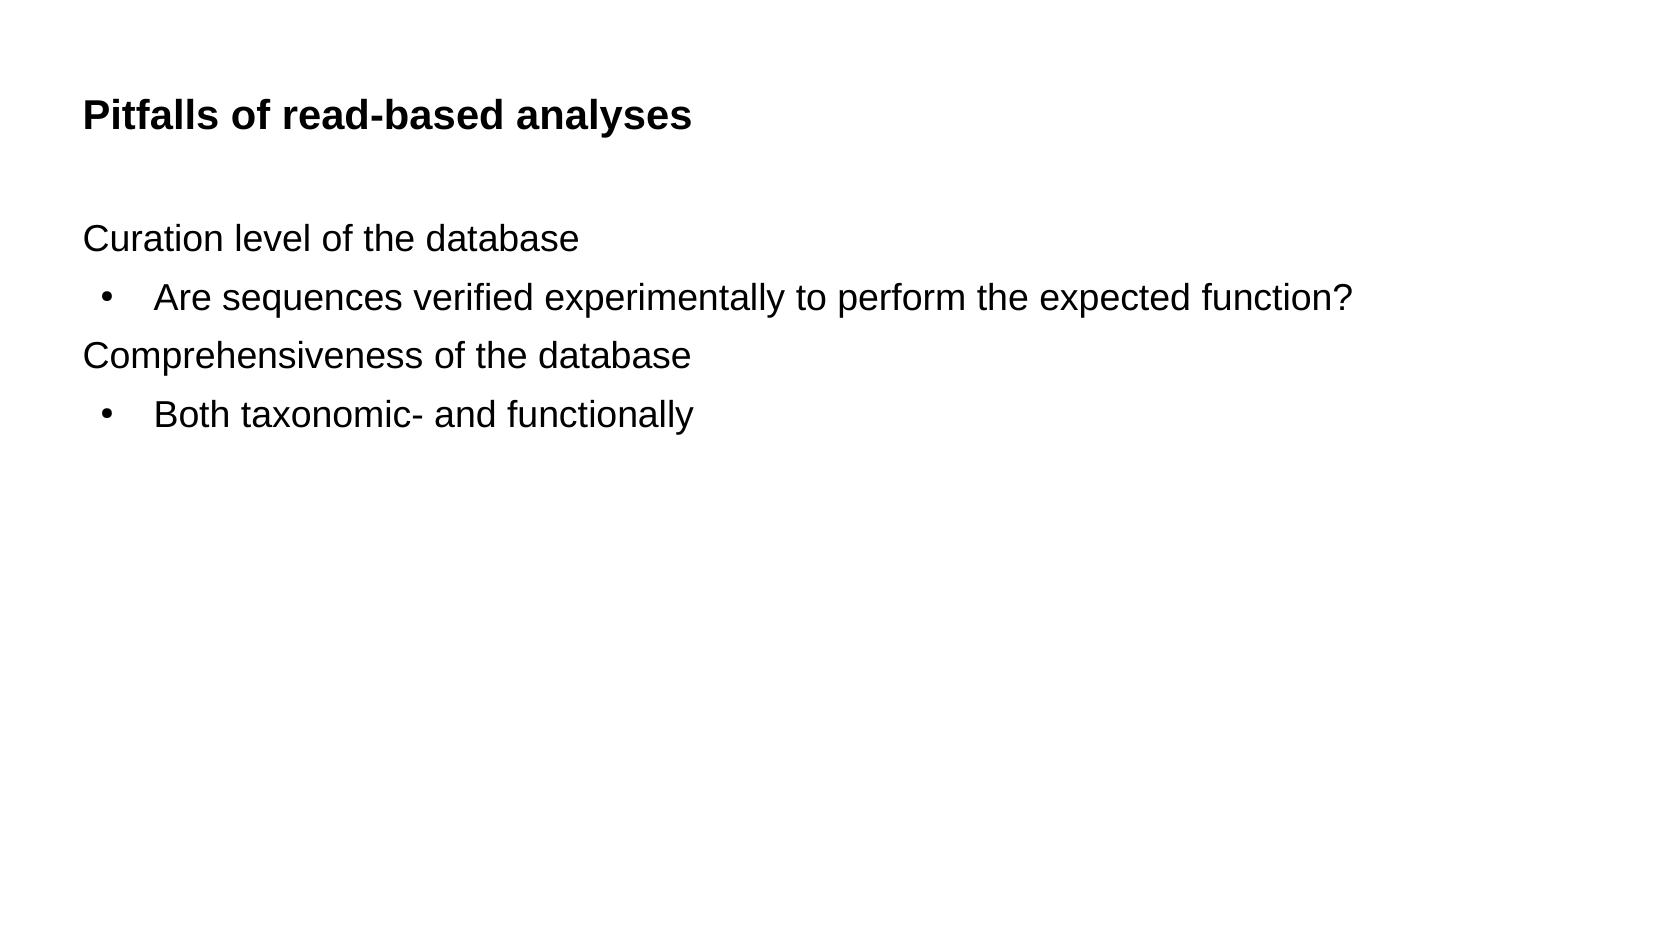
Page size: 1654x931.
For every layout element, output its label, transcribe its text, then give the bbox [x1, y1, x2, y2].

list Curation level of the database Are sequences verified experimentally to perform the expected function? Comprehensiveness of the database Both taxonomic- and functionally [82, 217, 1571, 758]
title Pitfalls of read-based analyses [82, 37, 1571, 193]
